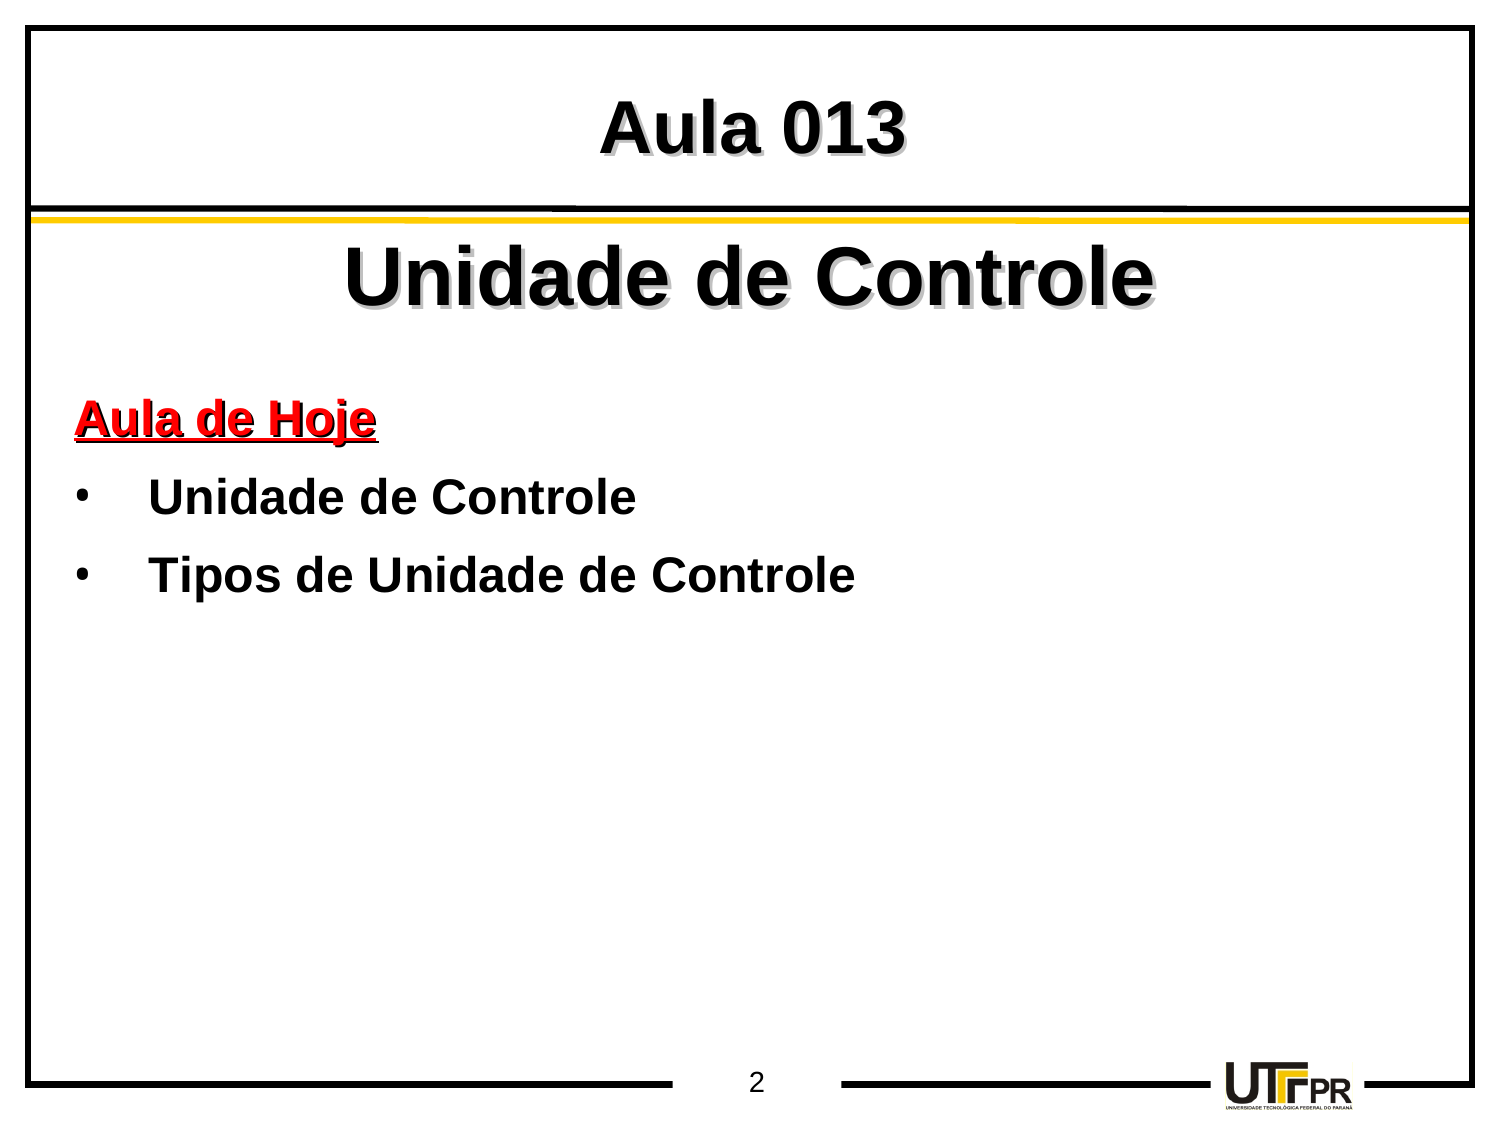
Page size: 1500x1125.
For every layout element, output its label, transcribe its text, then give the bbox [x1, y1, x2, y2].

list Unidade de Controle [41, 231, 1459, 1024]
text_box Aula de Hoje Unidade de Controle Tipos de Unidade de Controle [59, 378, 1447, 970]
picture [1225, 1062, 1353, 1110]
title Aula 013 [29, 85, 1477, 180]
